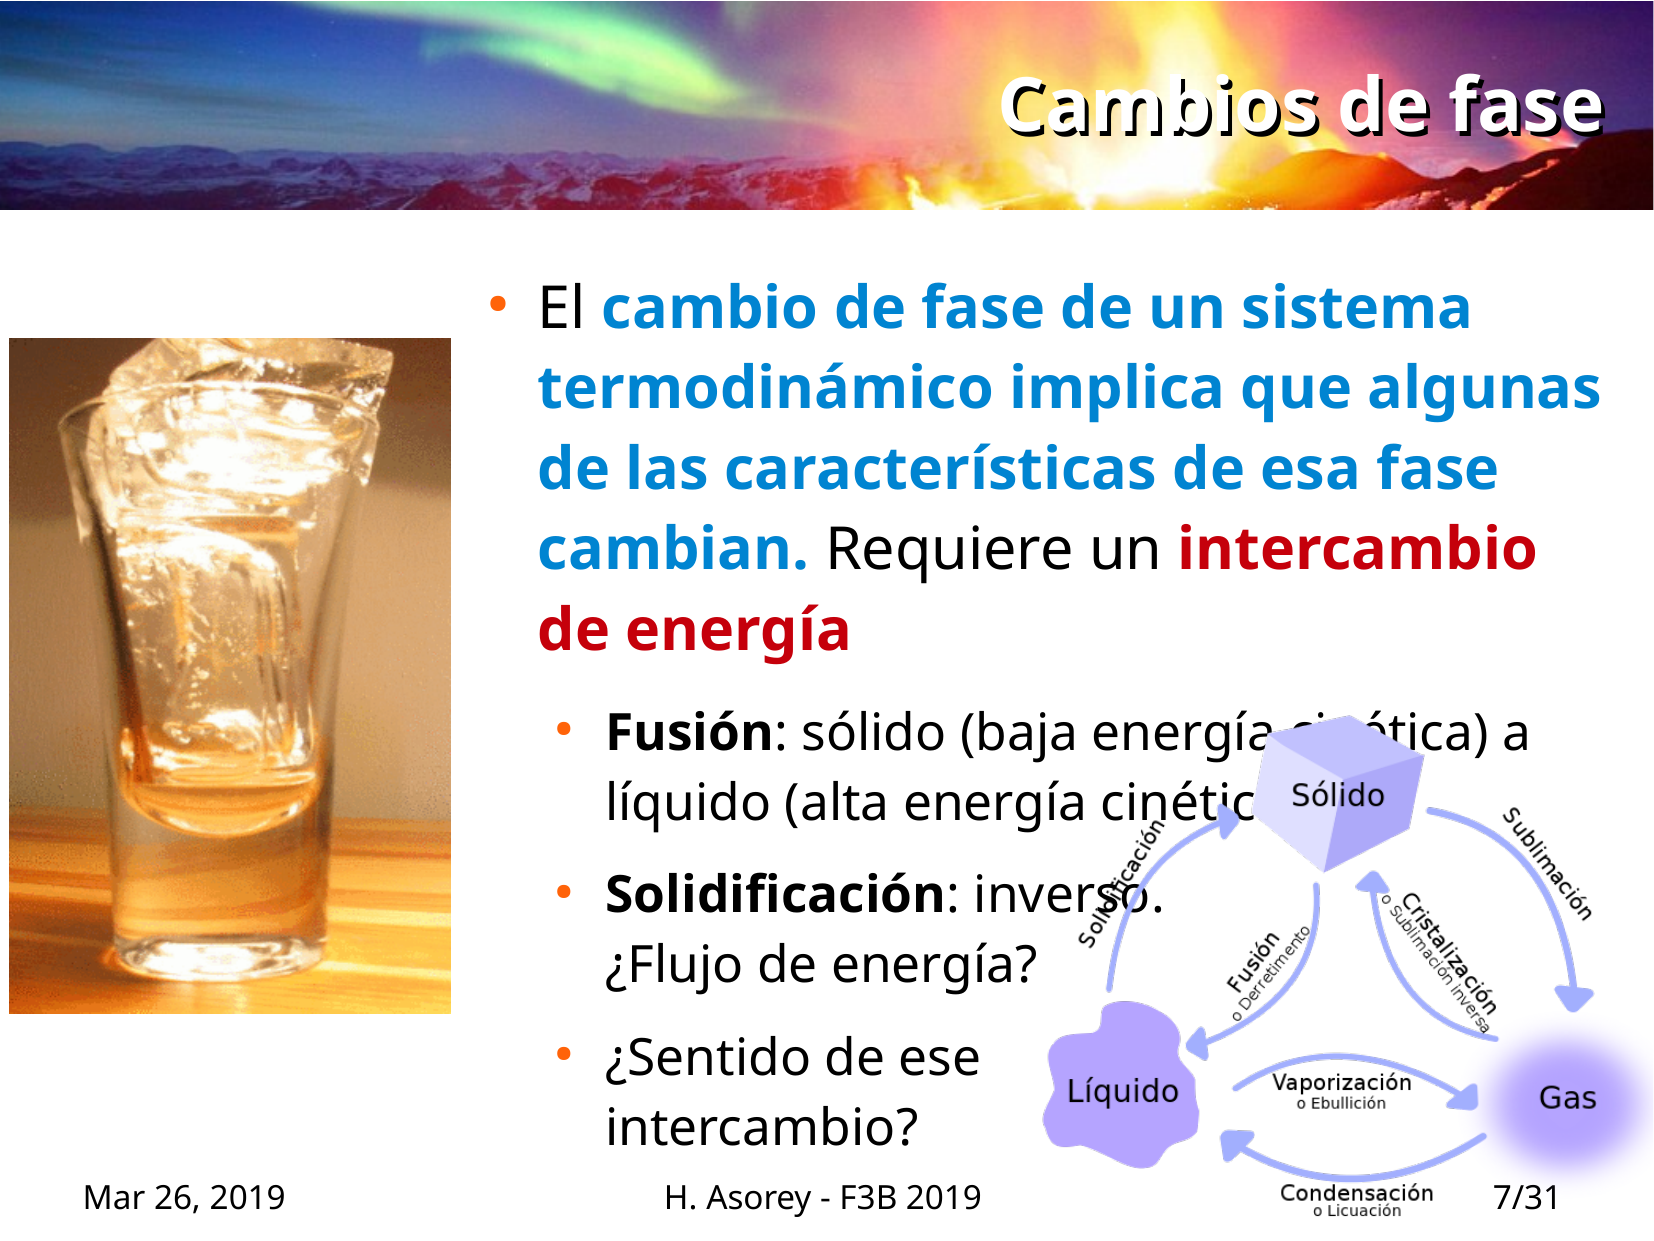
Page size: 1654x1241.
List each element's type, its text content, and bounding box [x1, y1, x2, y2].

title Cambios de fase [45, 15, 1606, 191]
list El cambio de fase de un sistema termodinámico implica que algunas de las características de esa fase cambian. Requiere un intercambio de energía Fusión: sólido (baja energía cinética) a líquido (alta energía cinética) Solidificación: inverso. ¿Flujo de energía? ¿Sentido de ese intercambio? [470, 264, 1606, 1165]
picture [0, 1, 1654, 210]
picture [9, 338, 451, 1014]
picture [1014, 689, 1654, 1238]
